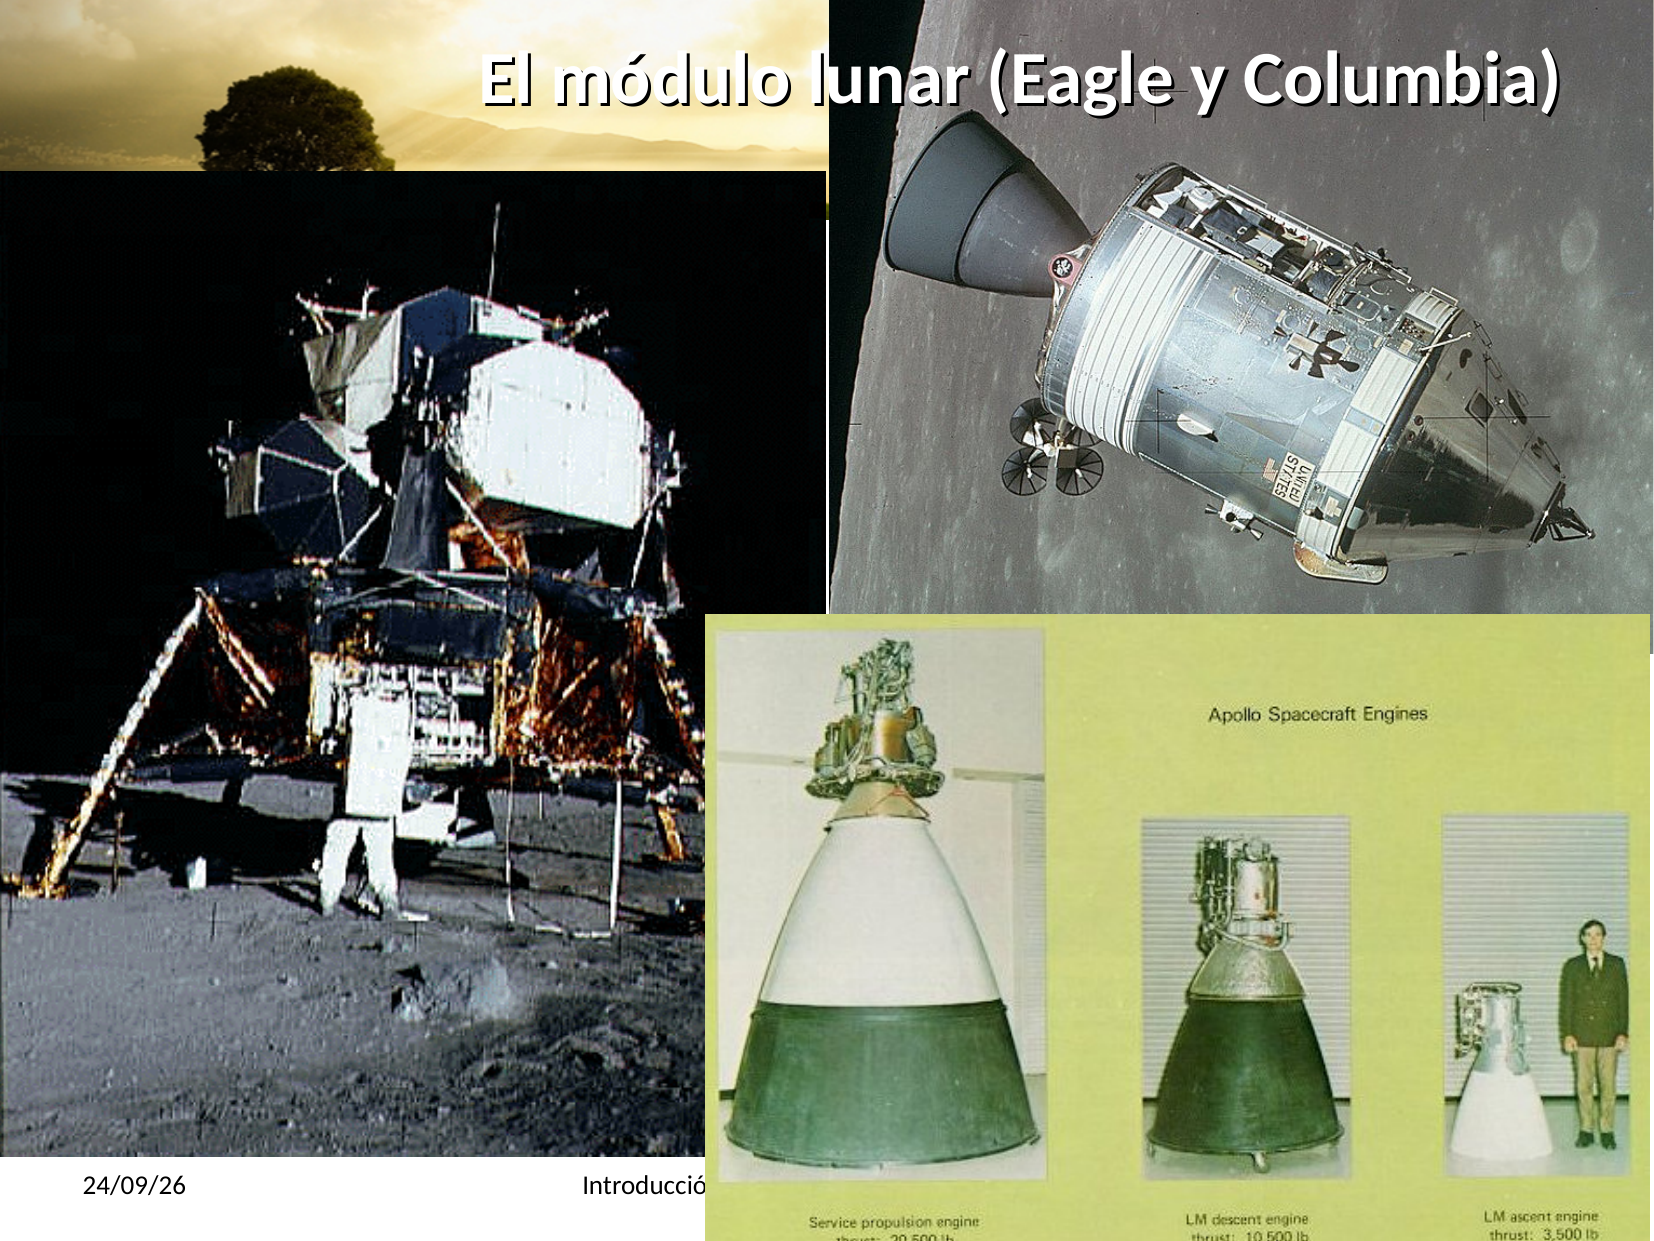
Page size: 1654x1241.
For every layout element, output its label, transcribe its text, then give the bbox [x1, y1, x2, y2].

picture [0, 0, 1654, 1241]
title El módulo lunar (Eagle y Columbia) [75, 0, 1564, 189]
